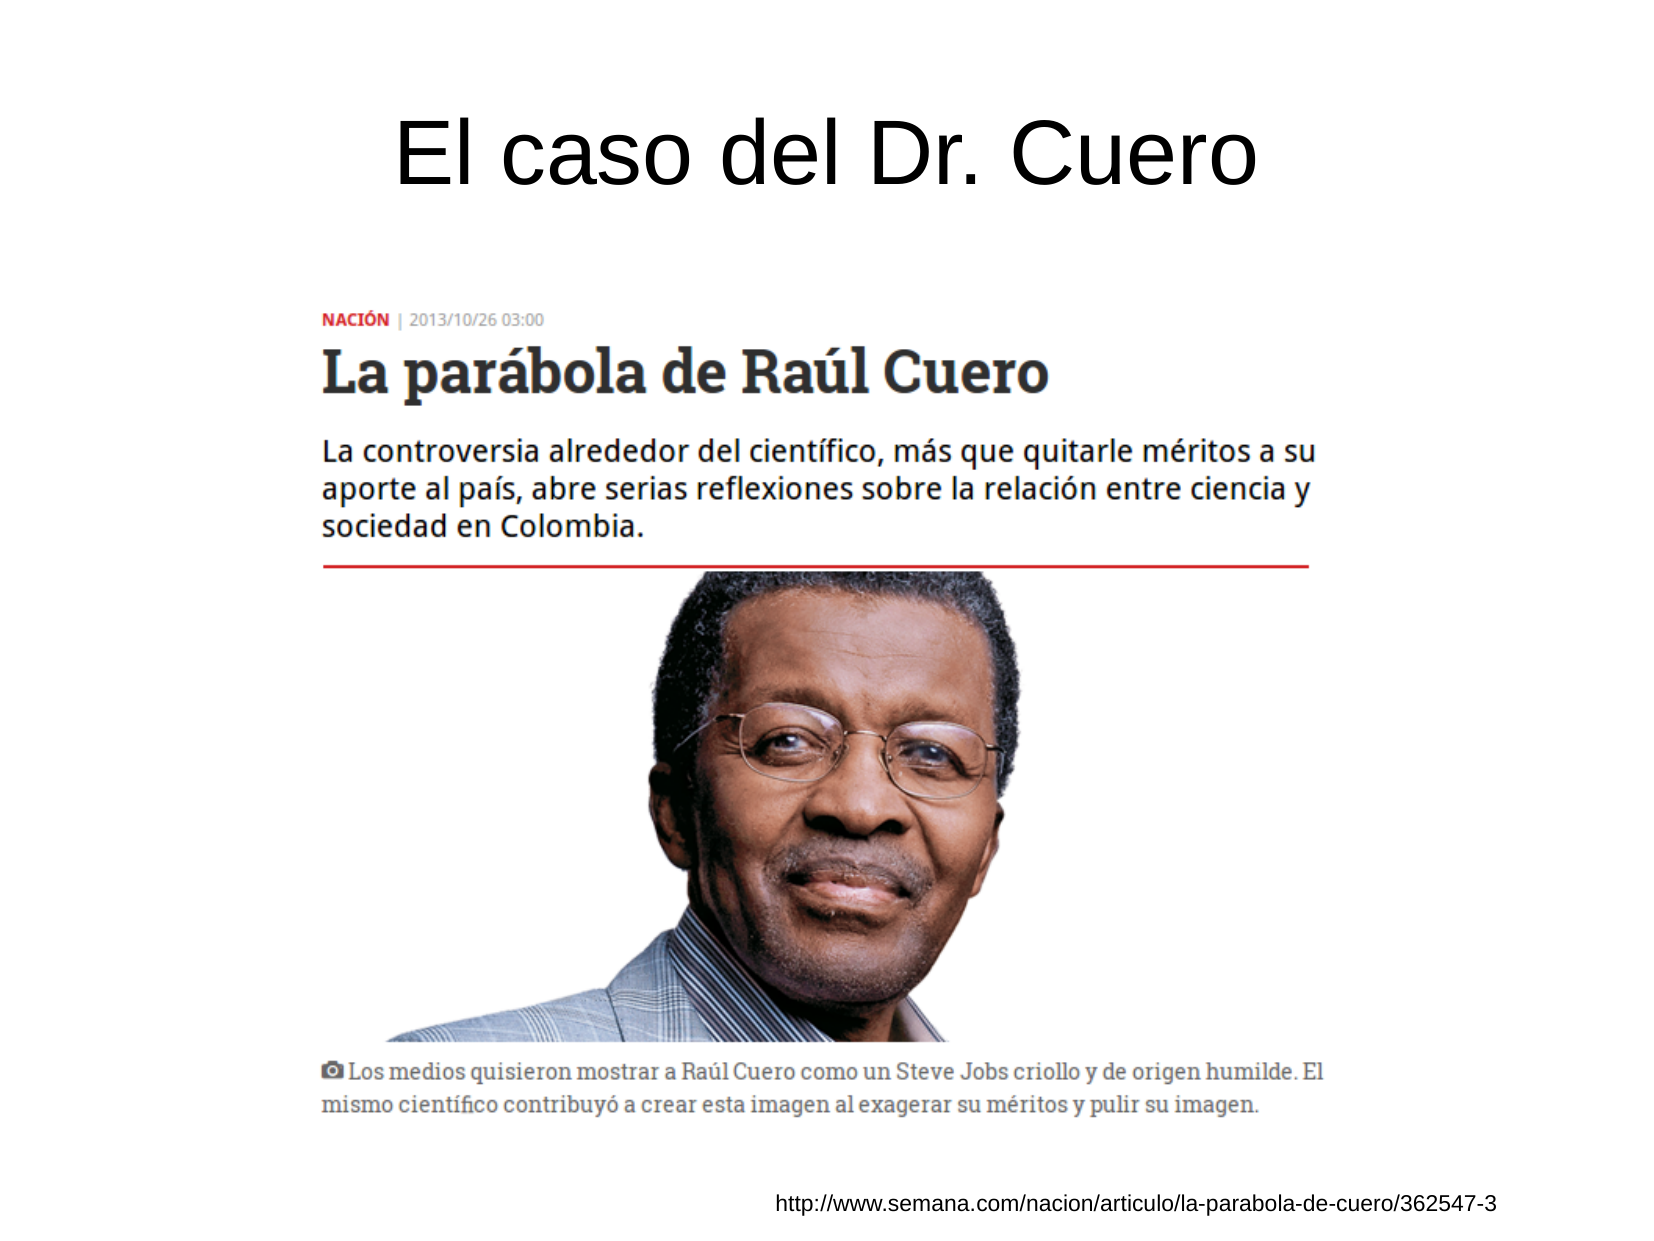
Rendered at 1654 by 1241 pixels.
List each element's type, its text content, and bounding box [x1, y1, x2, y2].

picture [311, 298, 1353, 1133]
title El caso del Dr. Cuero [82, 49, 1571, 257]
text_box http://www.semana.com/nacion/articulo/la-parabola-de-cuero/362547-3 [760, 1183, 1654, 1241]
